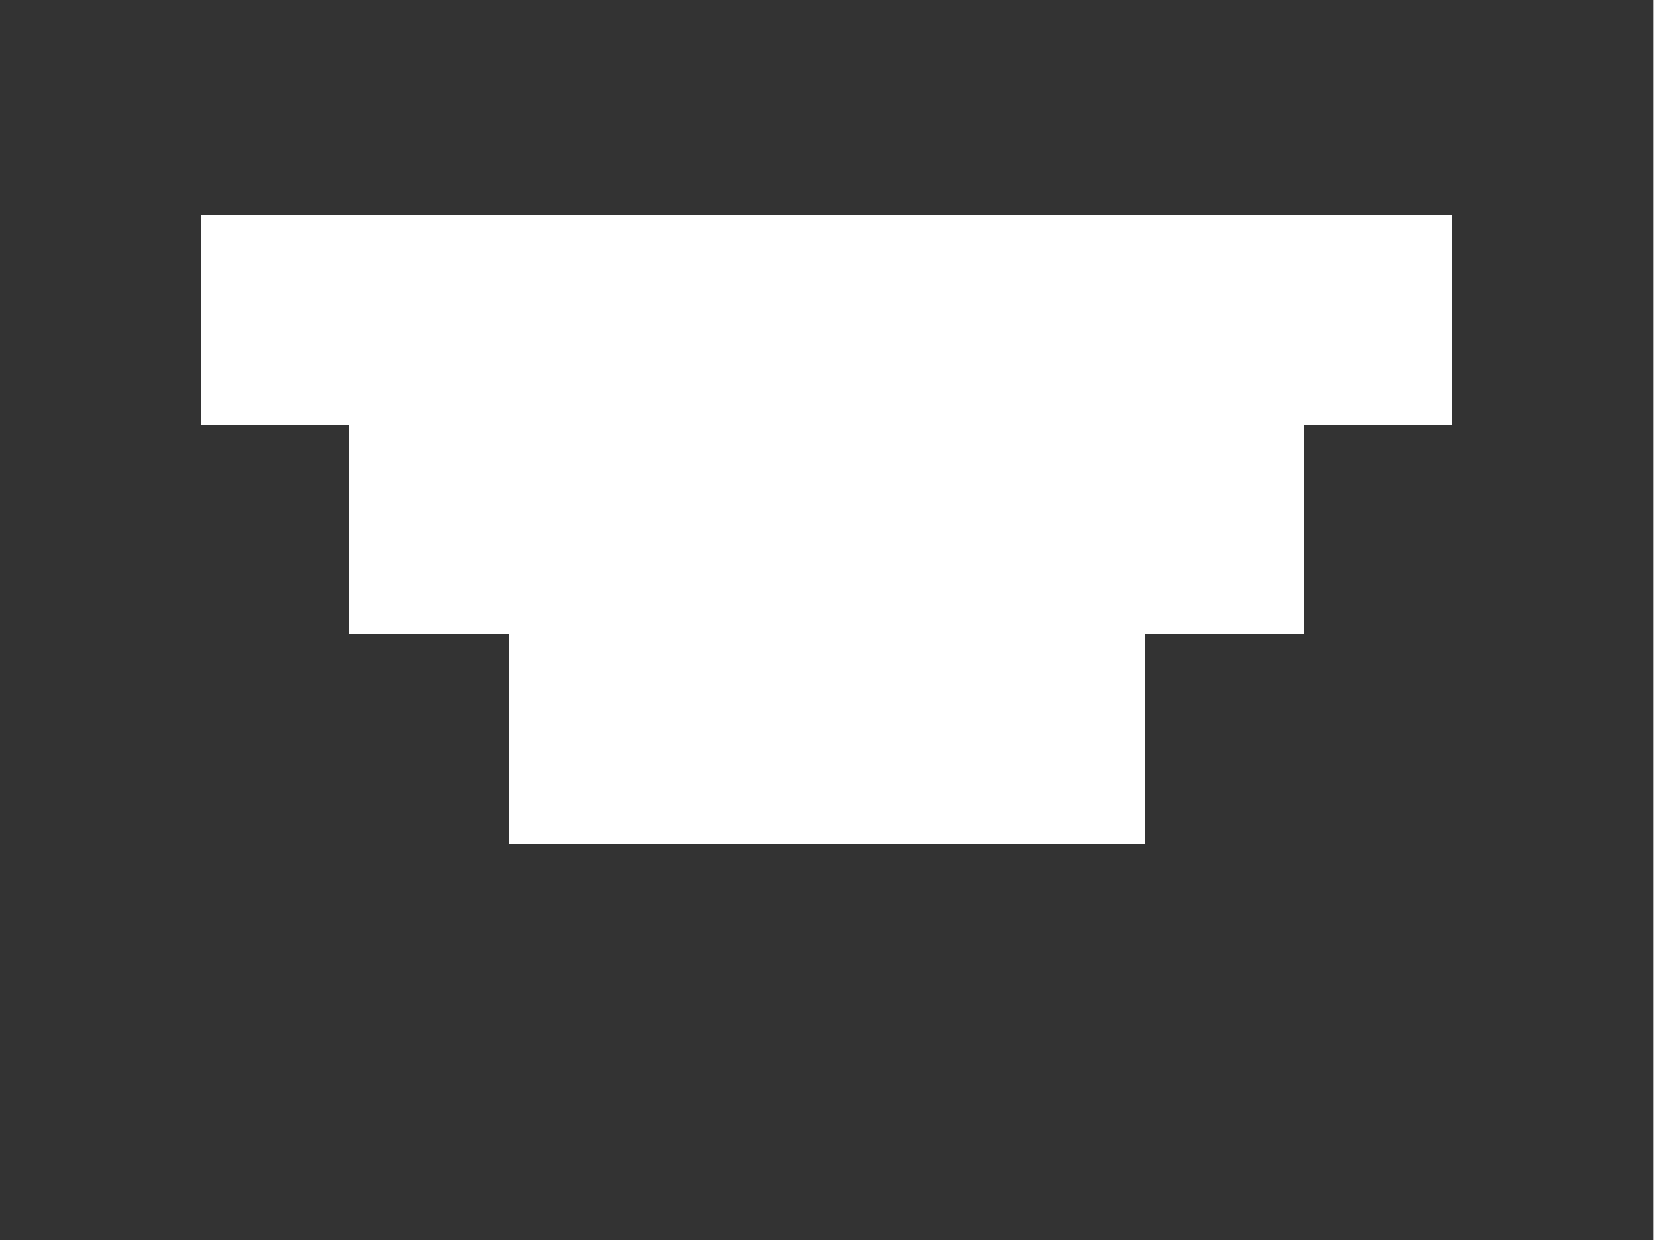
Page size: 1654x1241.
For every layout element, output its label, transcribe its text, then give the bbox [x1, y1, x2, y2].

subtitle Good design is NOT rocket science [82, 49, 1571, 1010]
